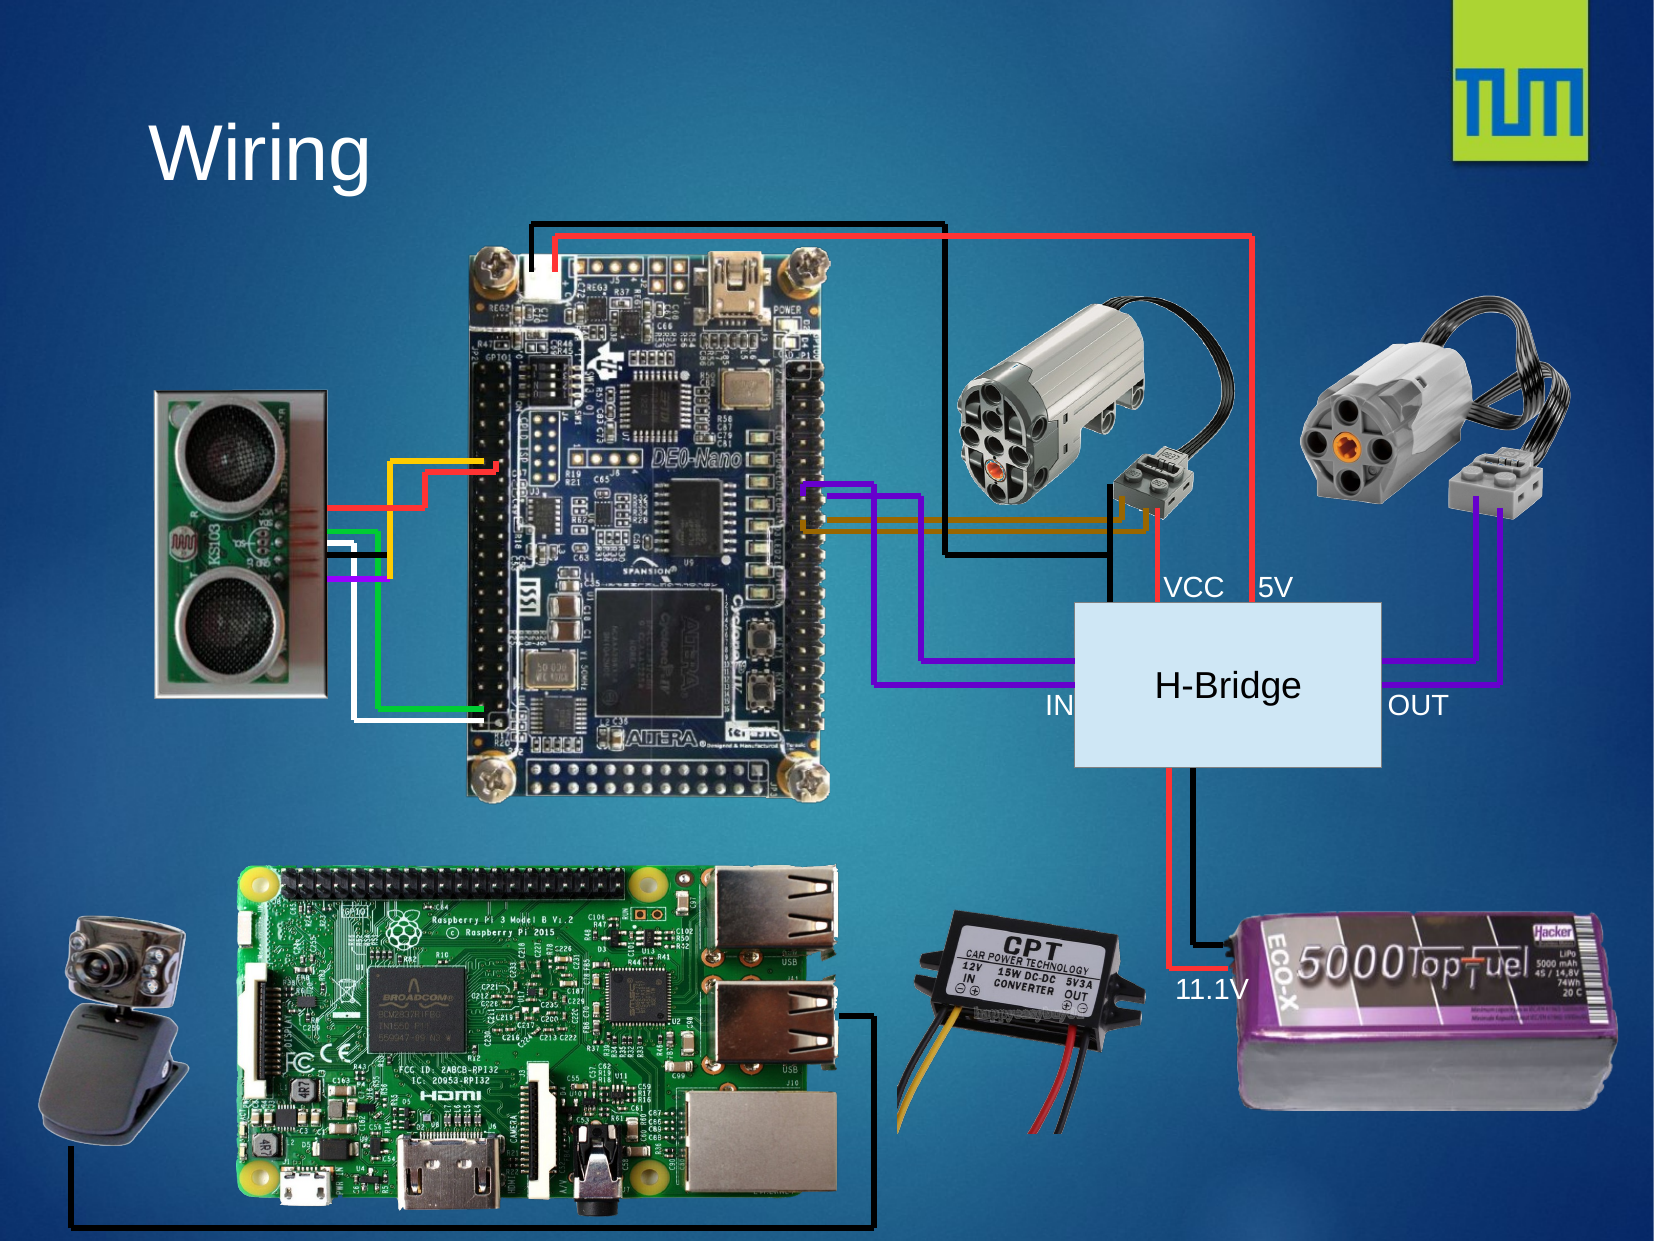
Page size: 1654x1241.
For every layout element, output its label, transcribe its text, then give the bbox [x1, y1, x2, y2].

text_box 11.1V [1157, 962, 1288, 1016]
text_box VCC [1145, 560, 1240, 615]
text_box H-Bridge [1074, 602, 1382, 768]
text_box OUT [1370, 678, 1501, 733]
picture [0, 0, 1654, 1241]
text_box IN [1027, 678, 1158, 733]
text_box 5V [1240, 560, 1371, 615]
